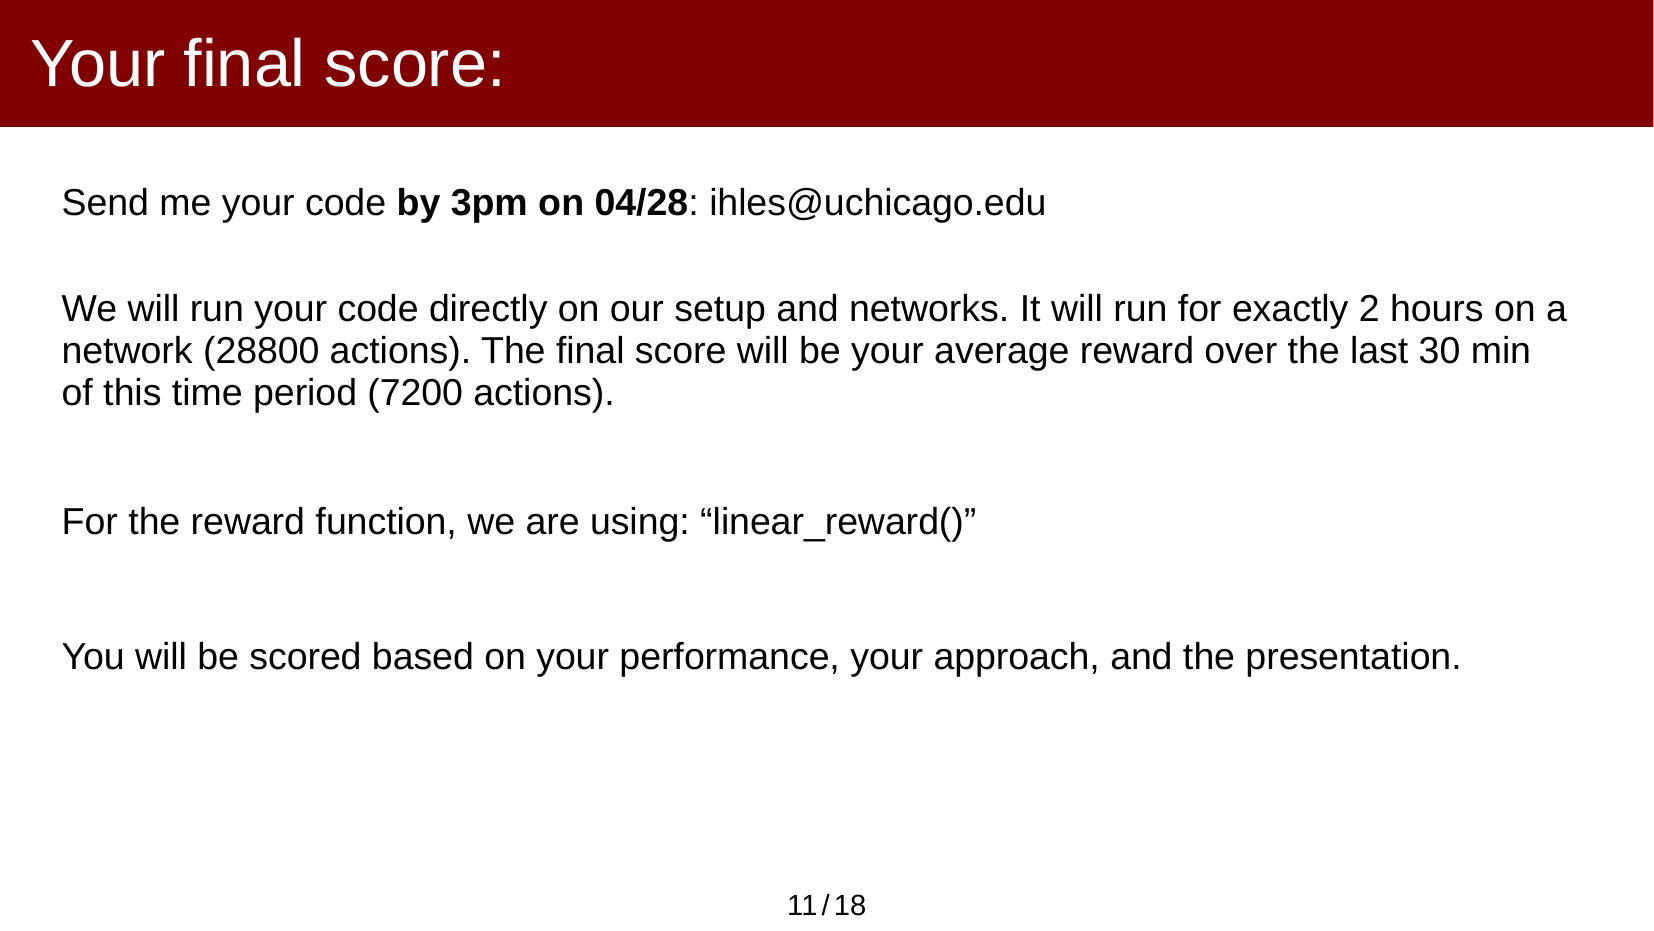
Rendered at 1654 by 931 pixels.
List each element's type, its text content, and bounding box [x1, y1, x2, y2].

text_box For the reward function, we are using: “linear_reward()” [46, 492, 1588, 550]
text_box Send me your code by 3pm on 04/28: ihles@uchicago.edu [46, 173, 1068, 231]
text_box [0, 0, 1654, 127]
text_box You will be scored based on your performance, your approach, and the presentation. [46, 628, 1481, 686]
text_box We will run your code directly on our setup and networks. It will run for exactly 2 hours on a network (28800 actions). The final score will be your average reward over the last 30 min of this time period (7200 actions). [46, 280, 1588, 421]
text_box Your final score: [15, 19, 1631, 109]
